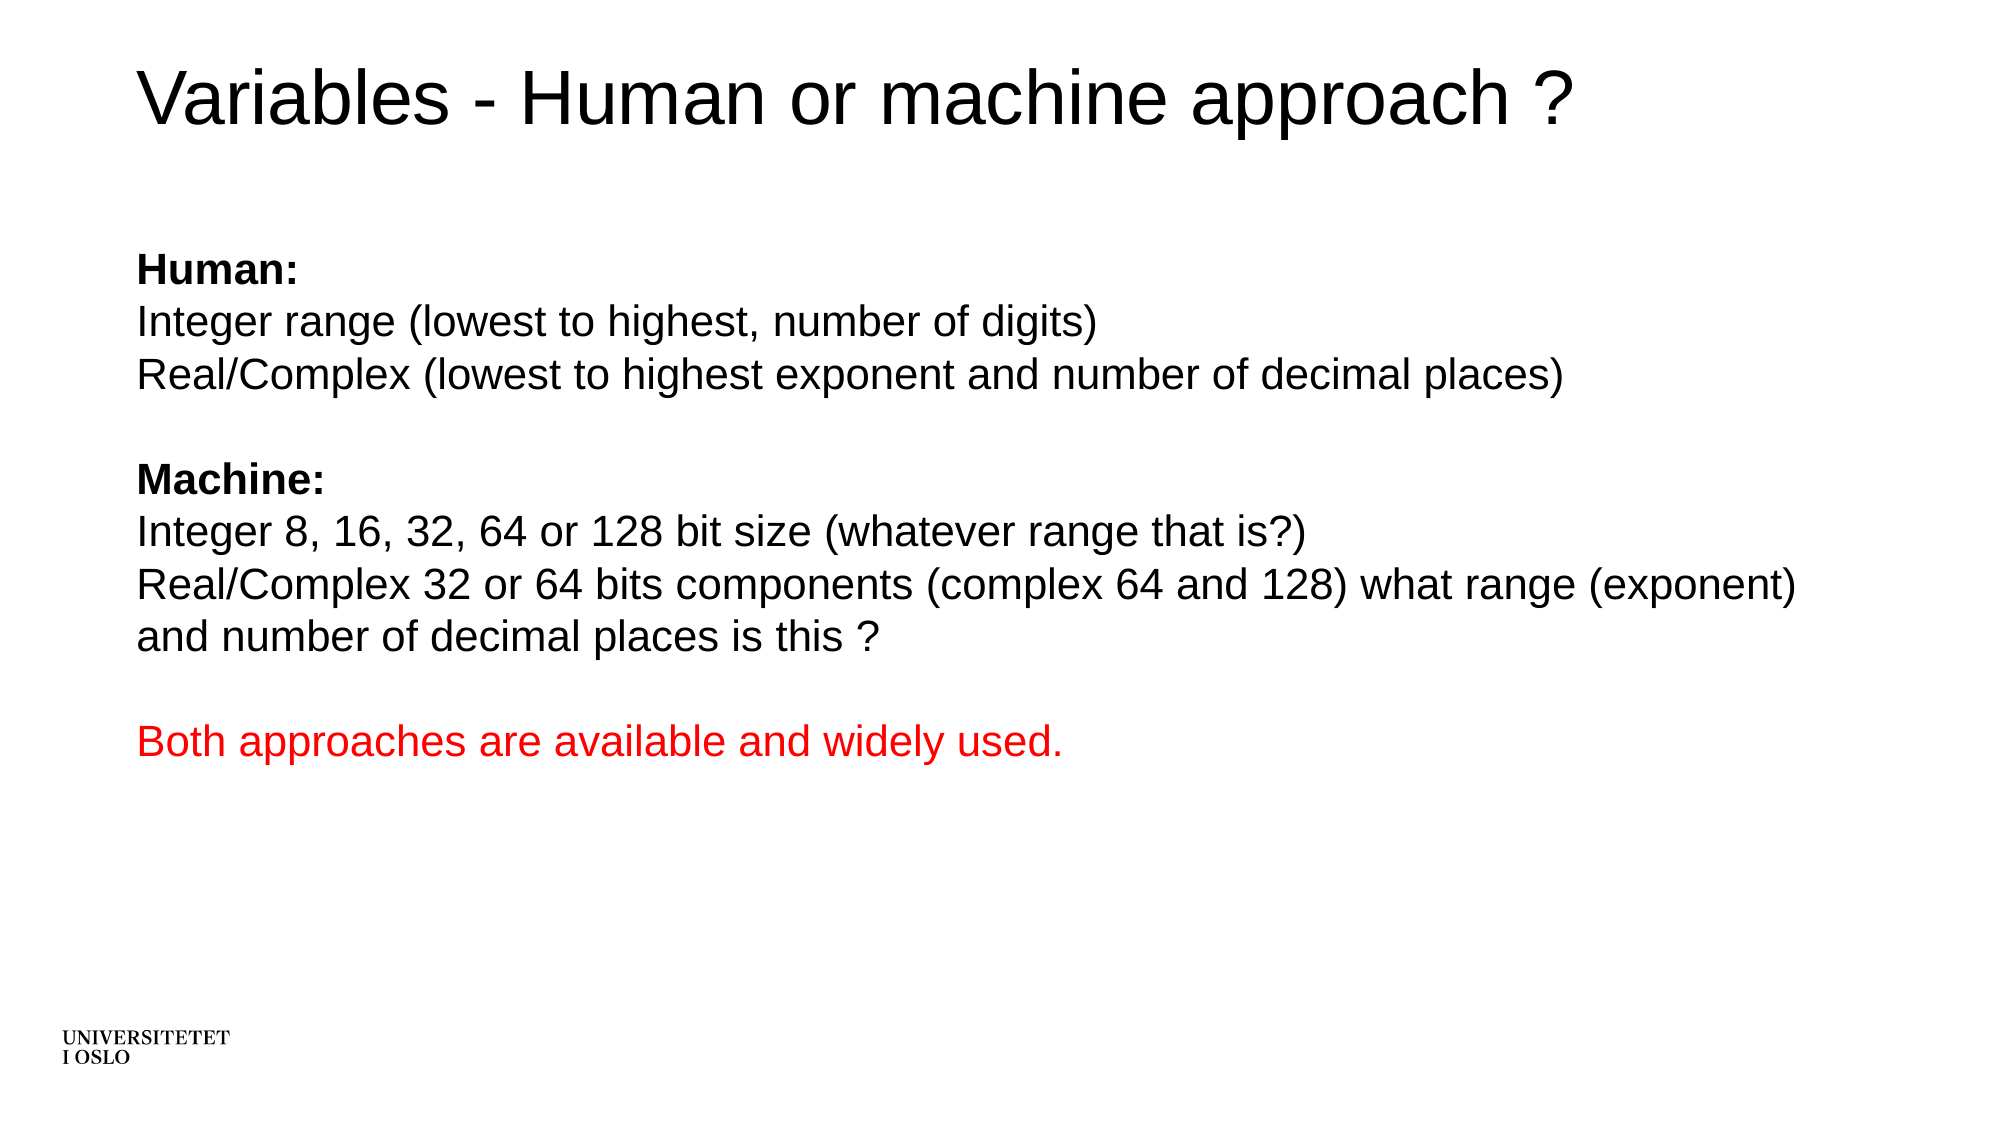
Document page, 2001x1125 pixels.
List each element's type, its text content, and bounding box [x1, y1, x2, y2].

picture [62, 1030, 230, 1064]
title Variables - Human or machine approach ? [136, 47, 1862, 240]
list Human: Integer range (lowest to highest, number of digits) Real/Complex (lowest to highest exponent and number of decimal places) Machine: Integer 8, 16, 32, 64 or 128 bit size (whatever range that is?) Real/Complex 32 or 64 bits components (complex 64 and 128) what range (exponent) and number of decimal places is this ? Both approaches are available and widely used. [136, 240, 1862, 1028]
